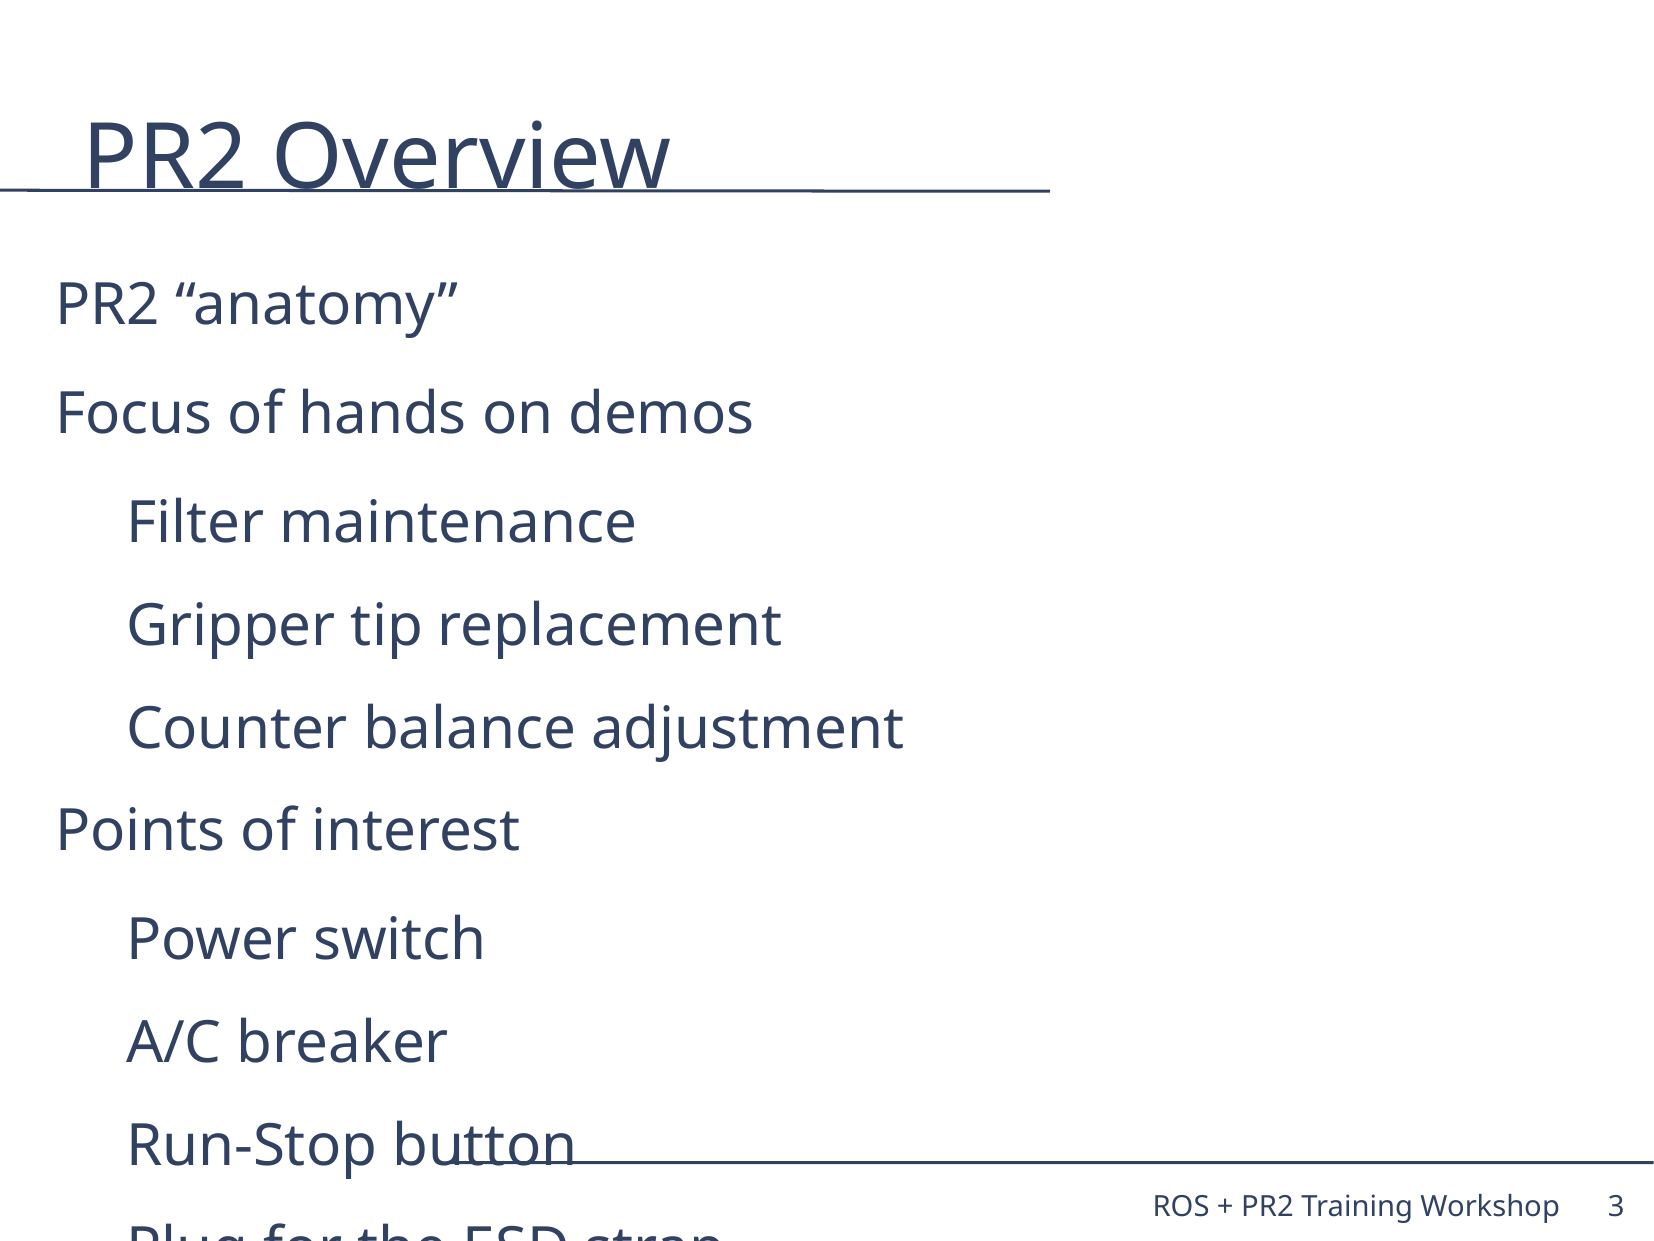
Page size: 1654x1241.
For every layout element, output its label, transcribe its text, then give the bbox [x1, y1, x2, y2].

title PR2 Overview [82, 49, 1571, 257]
list PR2 “anatomy” Focus of hands on demos Filter maintenance Gripper tip replacement Counter balance adjustment Points of interest Power switch A/C breaker Run-Stop button Plug for the ESD strap [37, 262, 1613, 1126]
